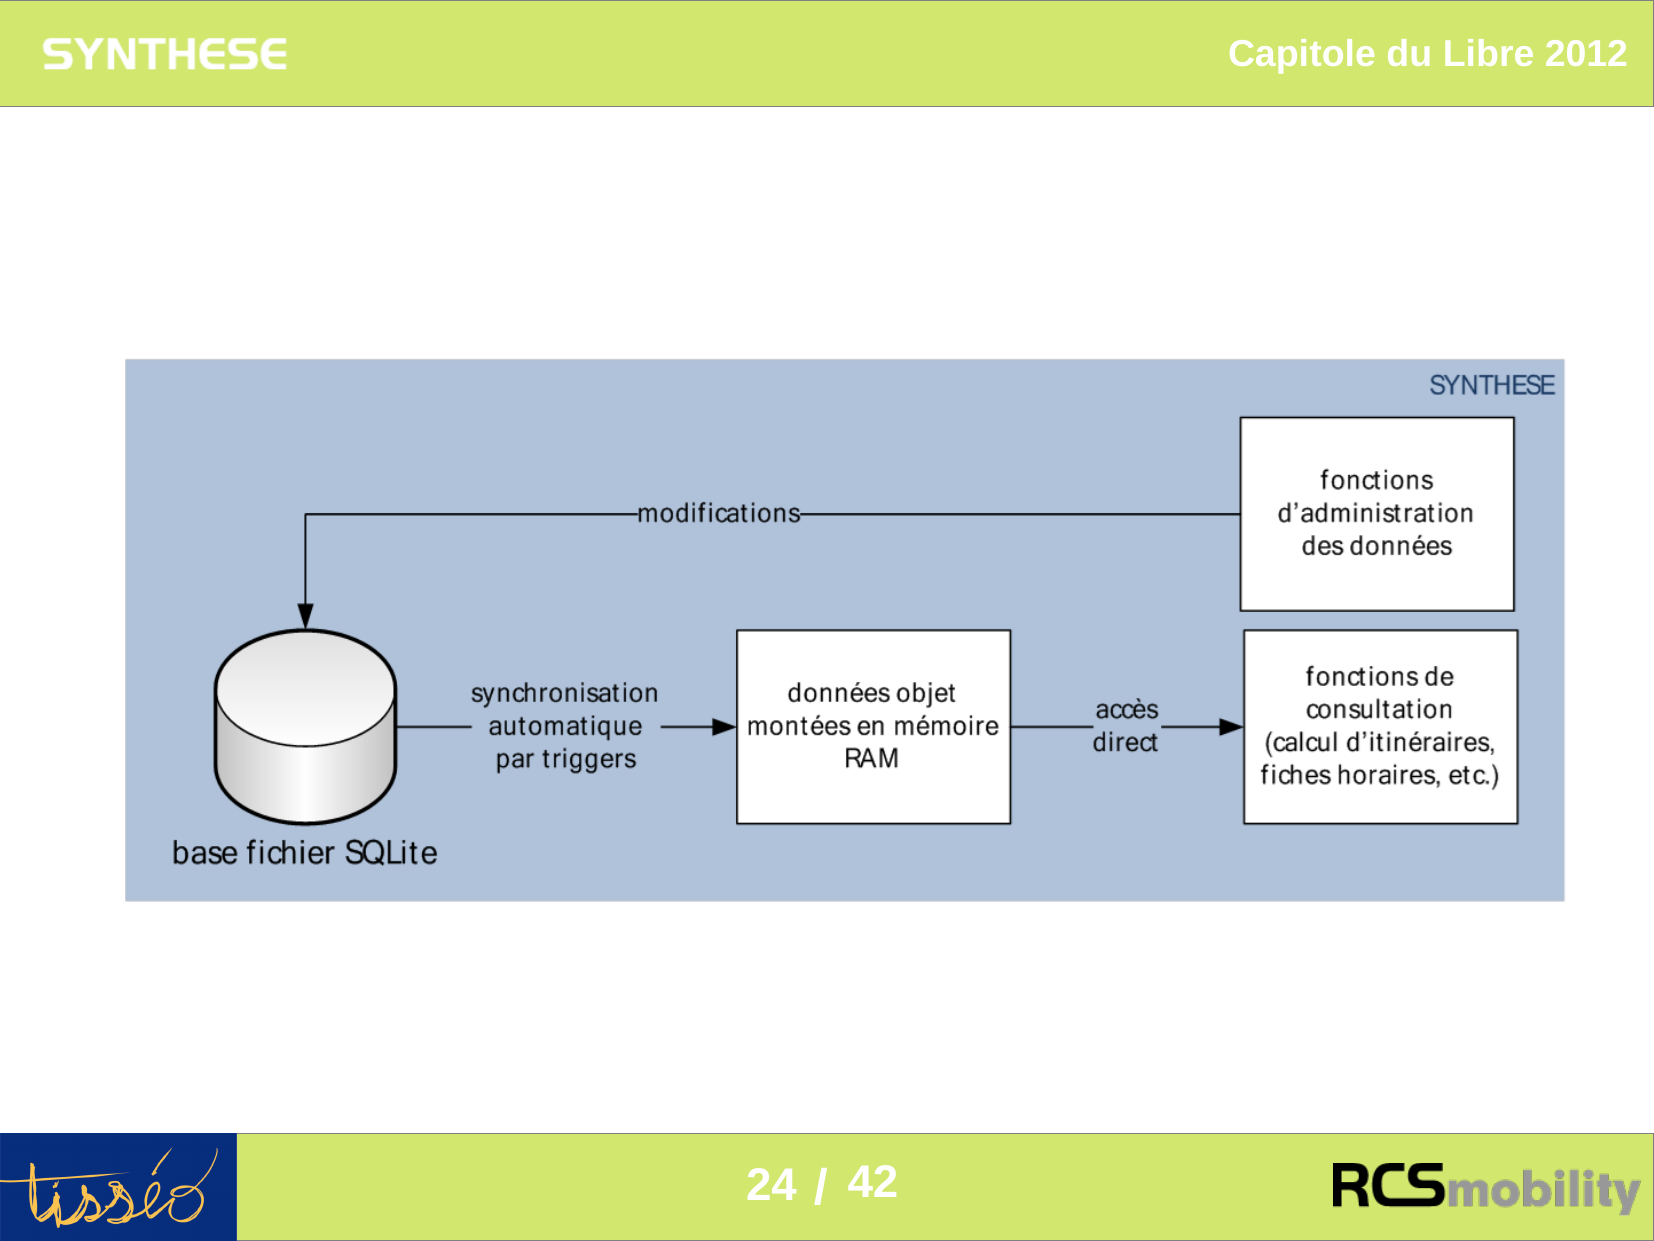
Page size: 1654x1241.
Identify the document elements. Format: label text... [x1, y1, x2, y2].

text_box / [237, 1133, 1654, 1241]
picture [0, 1133, 237, 1241]
text_box 42 [832, 1149, 968, 1229]
text_box <numéro> [560, 1151, 812, 1241]
picture [41, 35, 292, 73]
text_box Capitole du Libre 2012 [0, 0, 1654, 107]
picture [1333, 1163, 1642, 1217]
picture [0, 153, 1654, 924]
